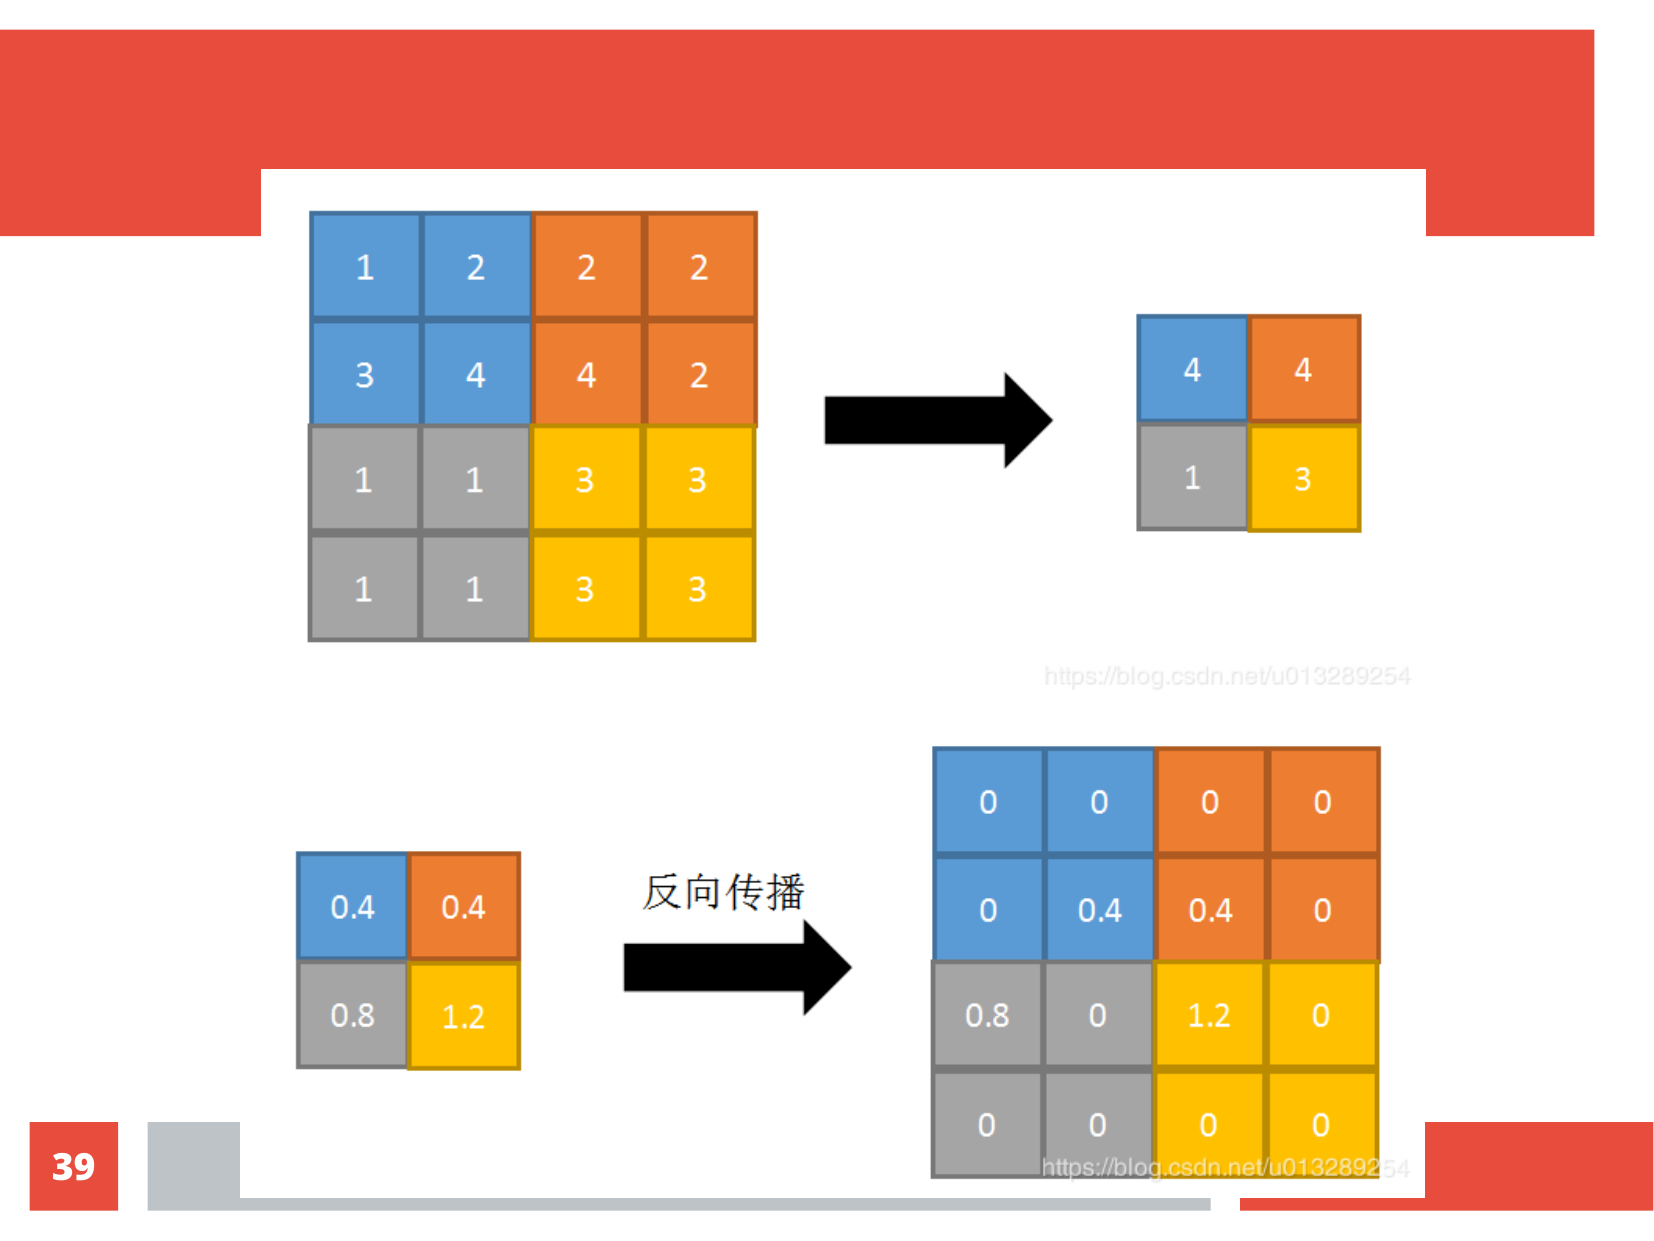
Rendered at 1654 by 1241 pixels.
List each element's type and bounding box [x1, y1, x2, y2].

picture [261, 169, 1426, 706]
picture [240, 734, 1425, 1198]
